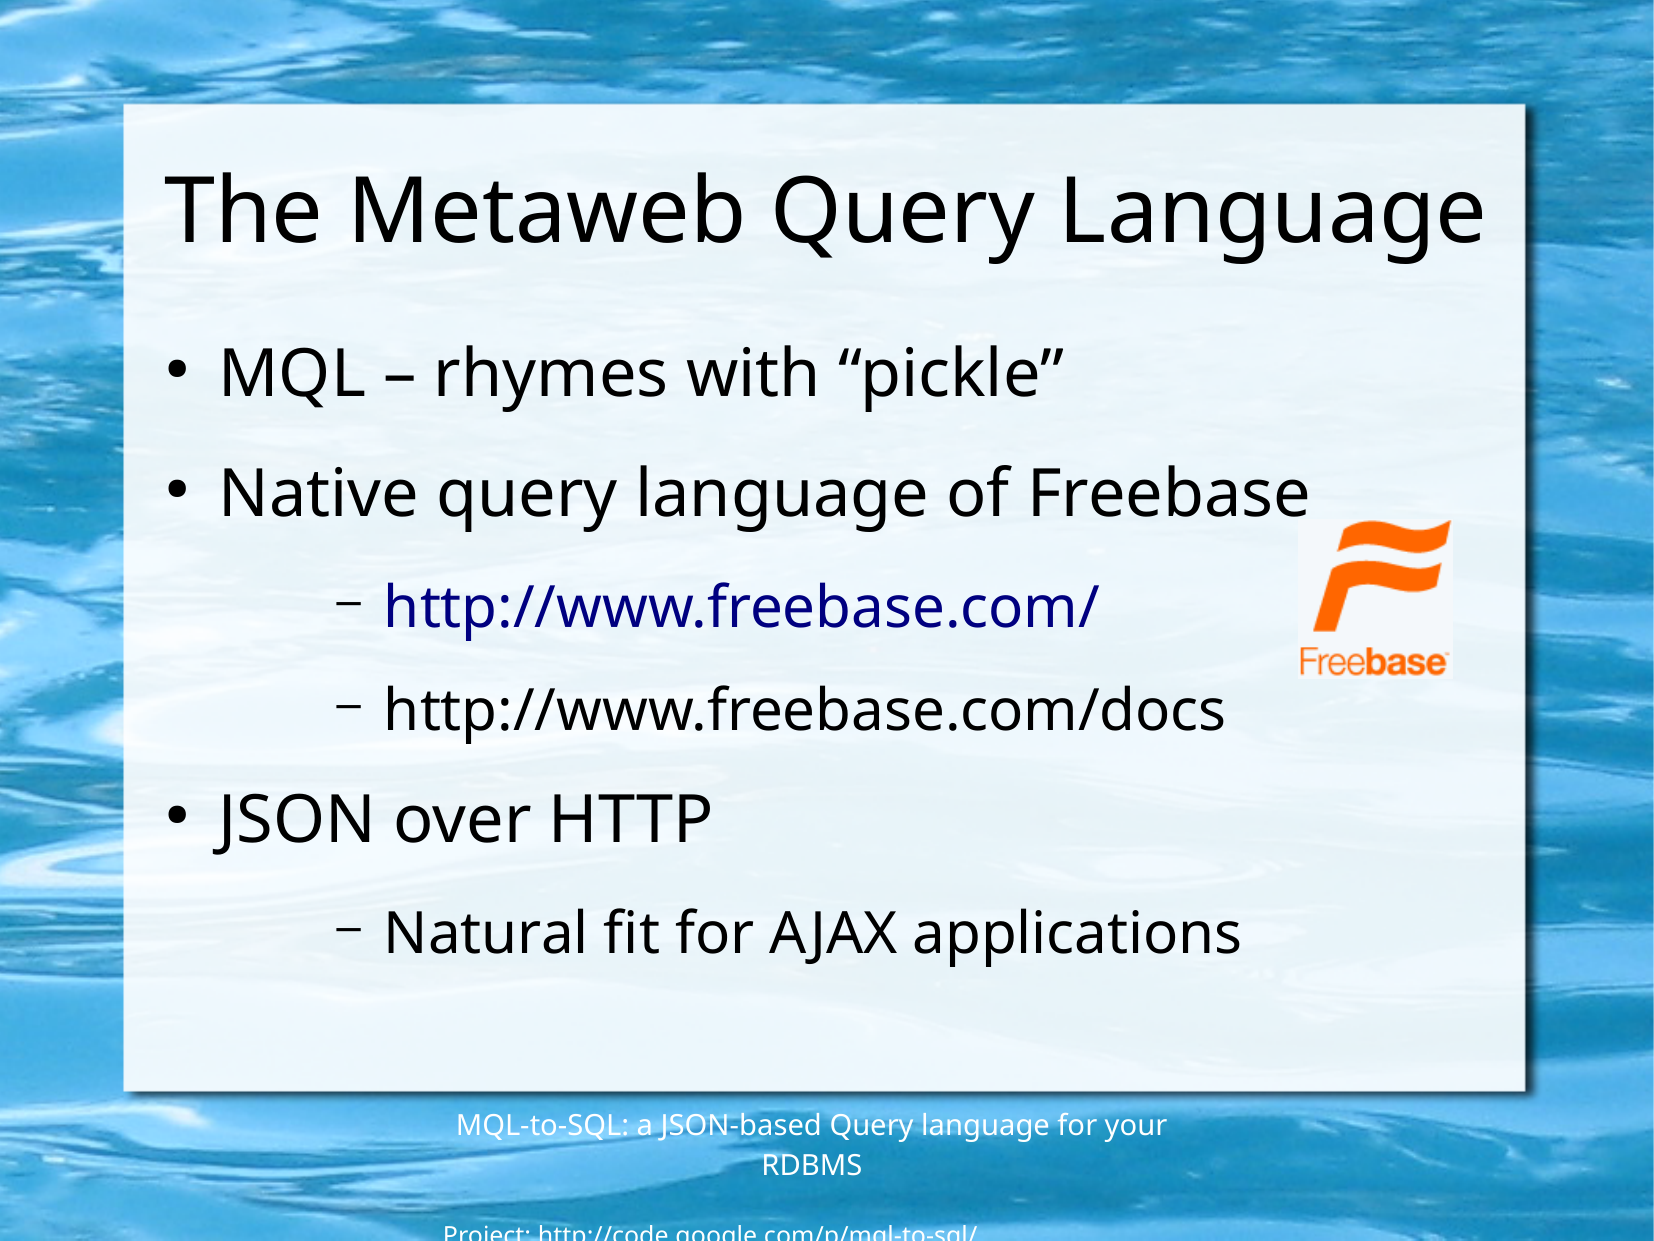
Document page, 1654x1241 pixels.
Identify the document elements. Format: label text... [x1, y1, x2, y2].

list MQL – rhymes with “pickle” Native query language of Freebase http://www.freebase.com/ http://www.freebase.com/docs JSON over HTTP Natural fit for AJAX applications [147, 324, 1506, 1049]
picture [852, 1232, 859, 1241]
picture [795, 1232, 802, 1241]
picture [914, 1232, 921, 1241]
picture [541, 1232, 548, 1241]
picture [471, 1232, 478, 1241]
picture [643, 1232, 650, 1241]
picture [950, 1232, 957, 1241]
title The Metaweb Query Language [147, 99, 1506, 314]
picture [710, 1232, 717, 1241]
picture [0, 0, 1654, 1241]
picture [628, 1232, 635, 1241]
picture [876, 1232, 883, 1241]
picture [780, 1232, 787, 1241]
picture [827, 1232, 835, 1241]
picture [725, 1232, 732, 1241]
picture [679, 1232, 686, 1241]
picture [447, 1228, 454, 1235]
picture [575, 1232, 583, 1241]
picture [861, 1232, 867, 1241]
picture [804, 1232, 810, 1241]
picture [694, 1232, 701, 1241]
